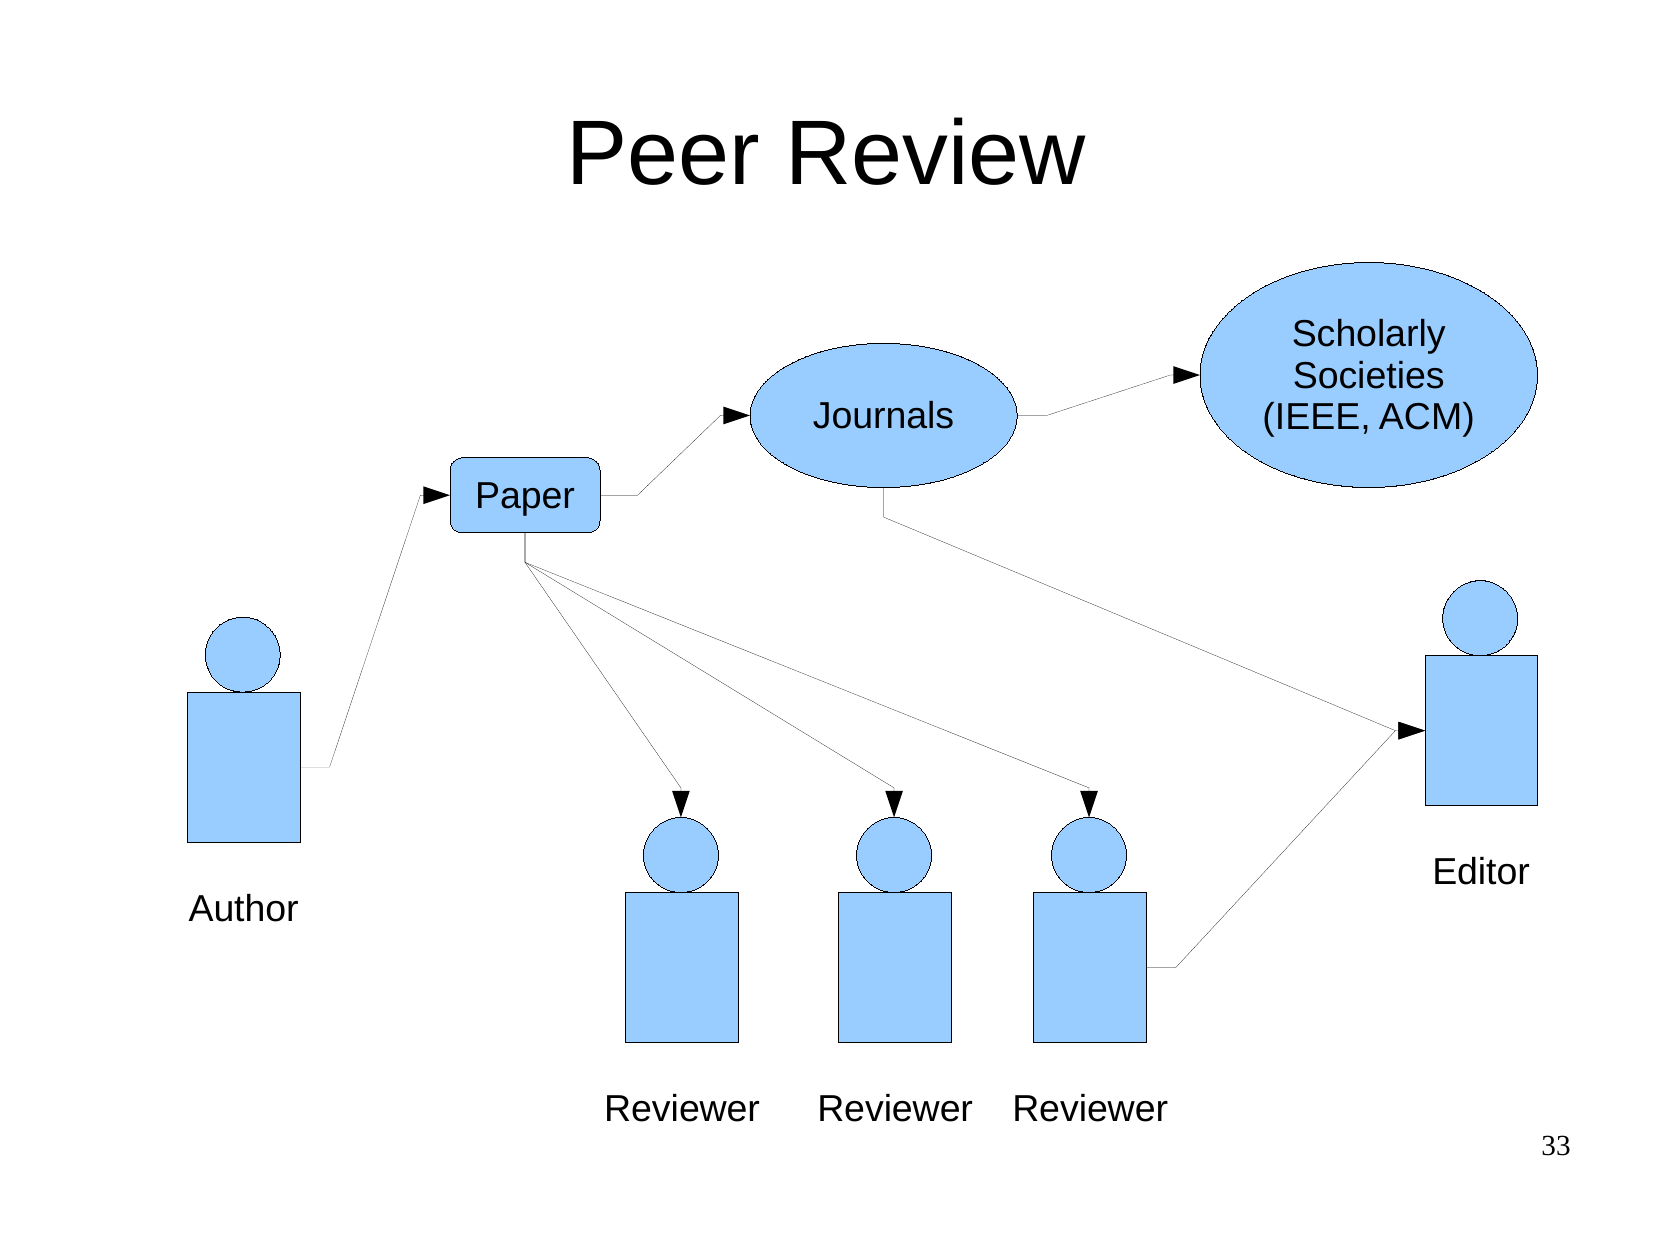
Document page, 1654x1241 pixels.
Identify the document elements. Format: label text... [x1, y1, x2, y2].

text_box [1425, 580, 1538, 806]
text_box [625, 817, 739, 1043]
text_box Journals [750, 343, 1018, 488]
text_box Editor [1387, 843, 1576, 900]
text_box Scholarly Societies (IEEE, ACM) [1200, 262, 1538, 488]
title Peer Review [82, 49, 1571, 257]
text_box Paper [450, 457, 601, 533]
text_box [838, 817, 952, 1043]
text_box Reviewer [801, 1079, 989, 1137]
text_box [187, 617, 301, 843]
text_box Author [150, 879, 338, 937]
text_box Reviewer [996, 1079, 1184, 1137]
text_box [1033, 817, 1147, 1043]
text_box Reviewer [588, 1079, 776, 1137]
